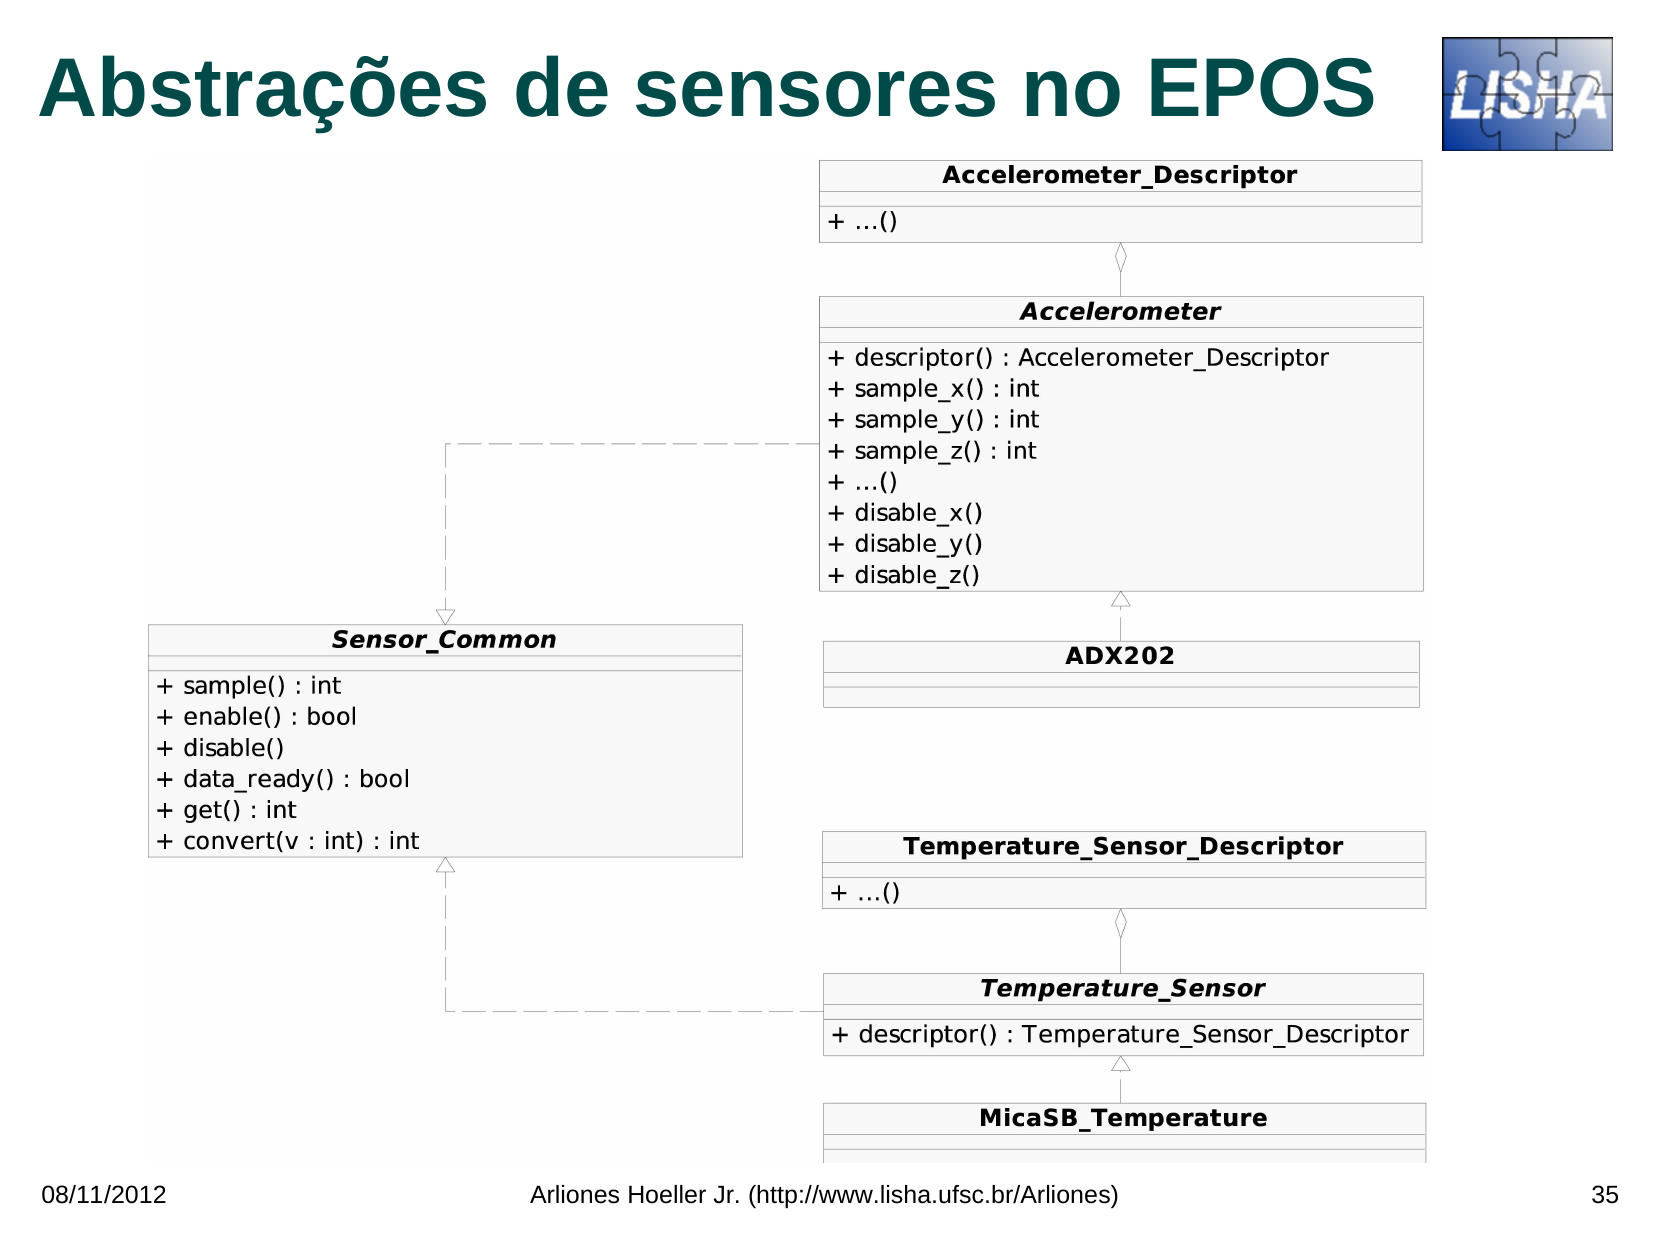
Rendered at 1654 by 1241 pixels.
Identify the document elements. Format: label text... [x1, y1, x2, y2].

picture [1442, 37, 1613, 151]
picture [148, 156, 1427, 1163]
title Abstrações de sensores no EPOS [37, 6, 1426, 182]
